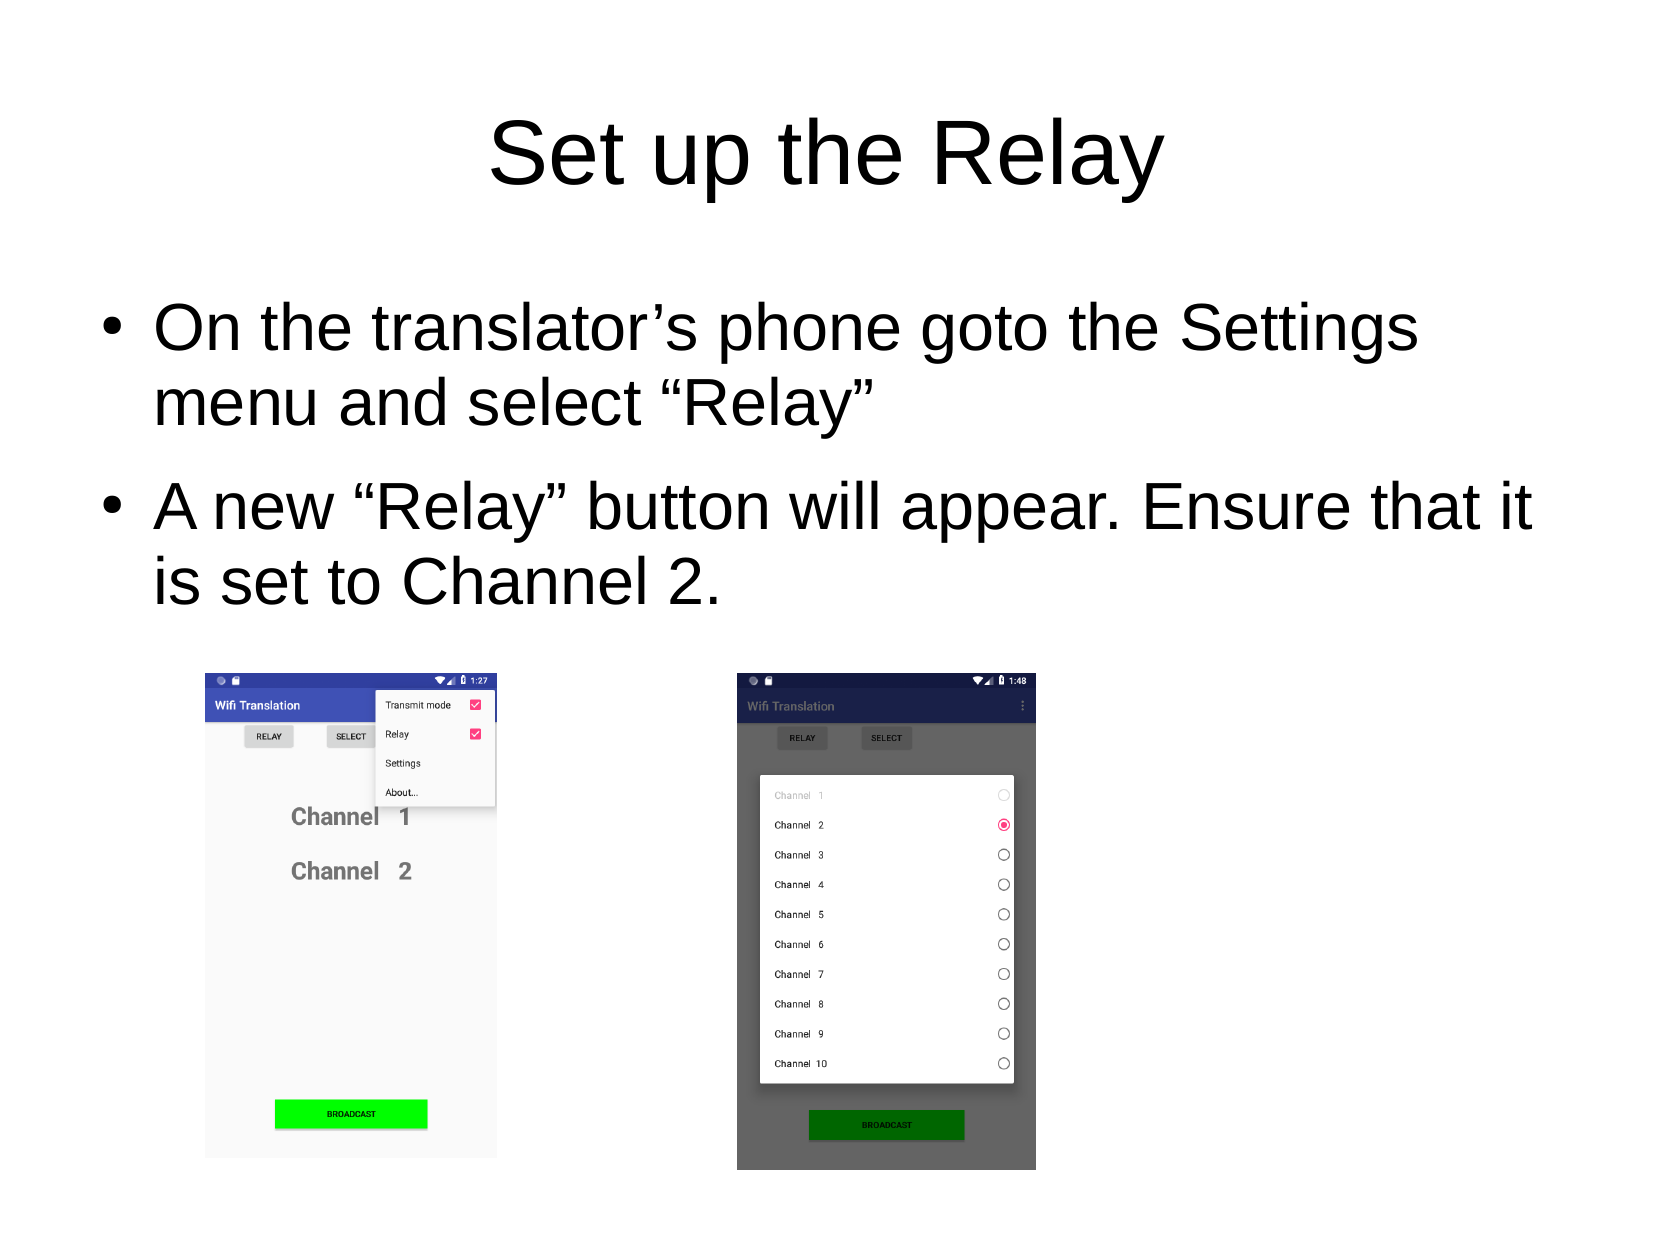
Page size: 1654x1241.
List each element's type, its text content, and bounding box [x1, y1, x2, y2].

title Set up the Relay [82, 49, 1571, 257]
picture [205, 673, 497, 1158]
list On the translator’s phone goto the Settings menu and select “Relay” A new “Relay” button will appear. Ensure that it is set to Channel 2. [82, 290, 1571, 1010]
picture [737, 673, 1036, 1170]
